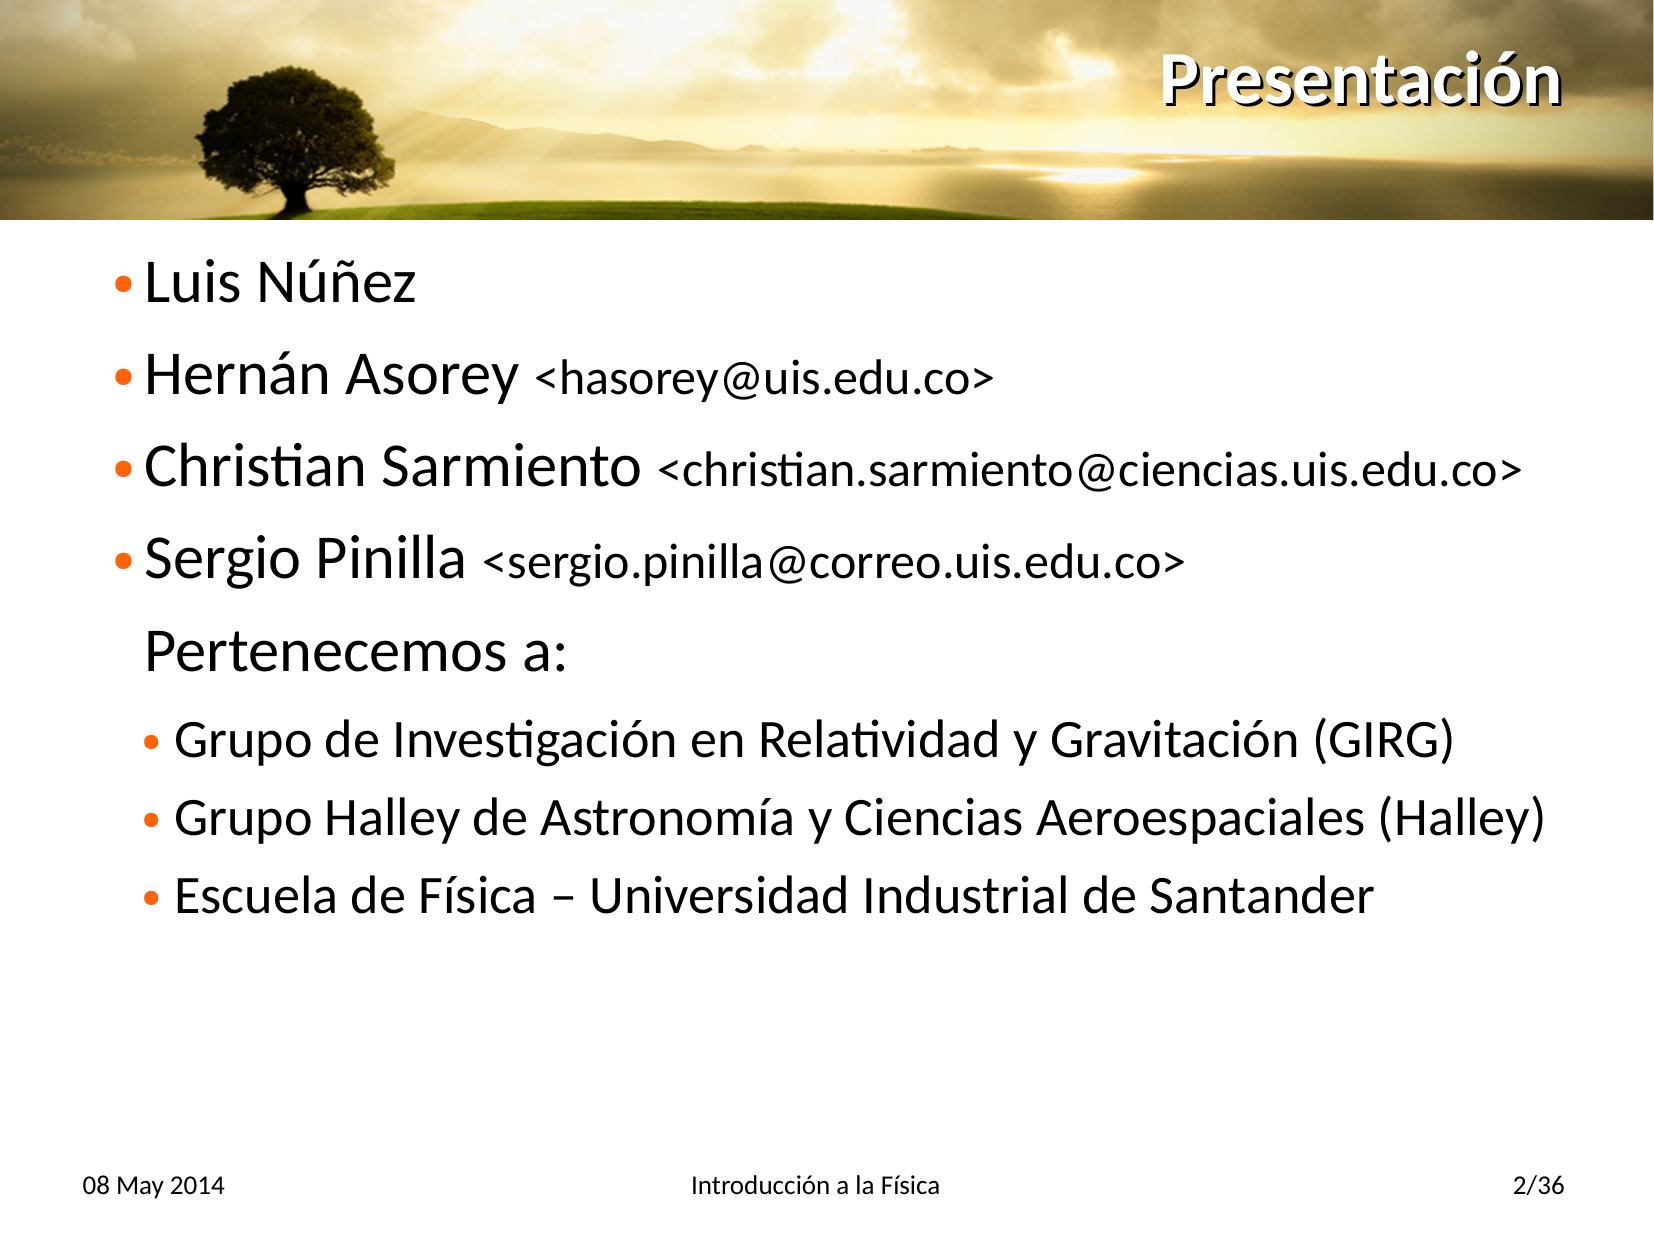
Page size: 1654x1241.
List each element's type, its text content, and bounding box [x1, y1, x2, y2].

title Presentación [75, 19, 1564, 151]
list Luis Núñez Hernán Asorey <hasorey@uis.edu.co> Christian Sarmiento <christian.sarmiento@ciencias.uis.edu.co> Sergio Pinilla <sergio.pinilla@correo.uis.edu.co> Pertenecemos a: Grupo de Investigación en Relatividad y Gravitación (GIRG) Grupo Halley de Astronomía y Ciencias Aeroespaciales (Halley) Escuela de Física – Universidad Industrial de Santander [82, 255, 1571, 1156]
picture [0, 0, 1654, 220]
